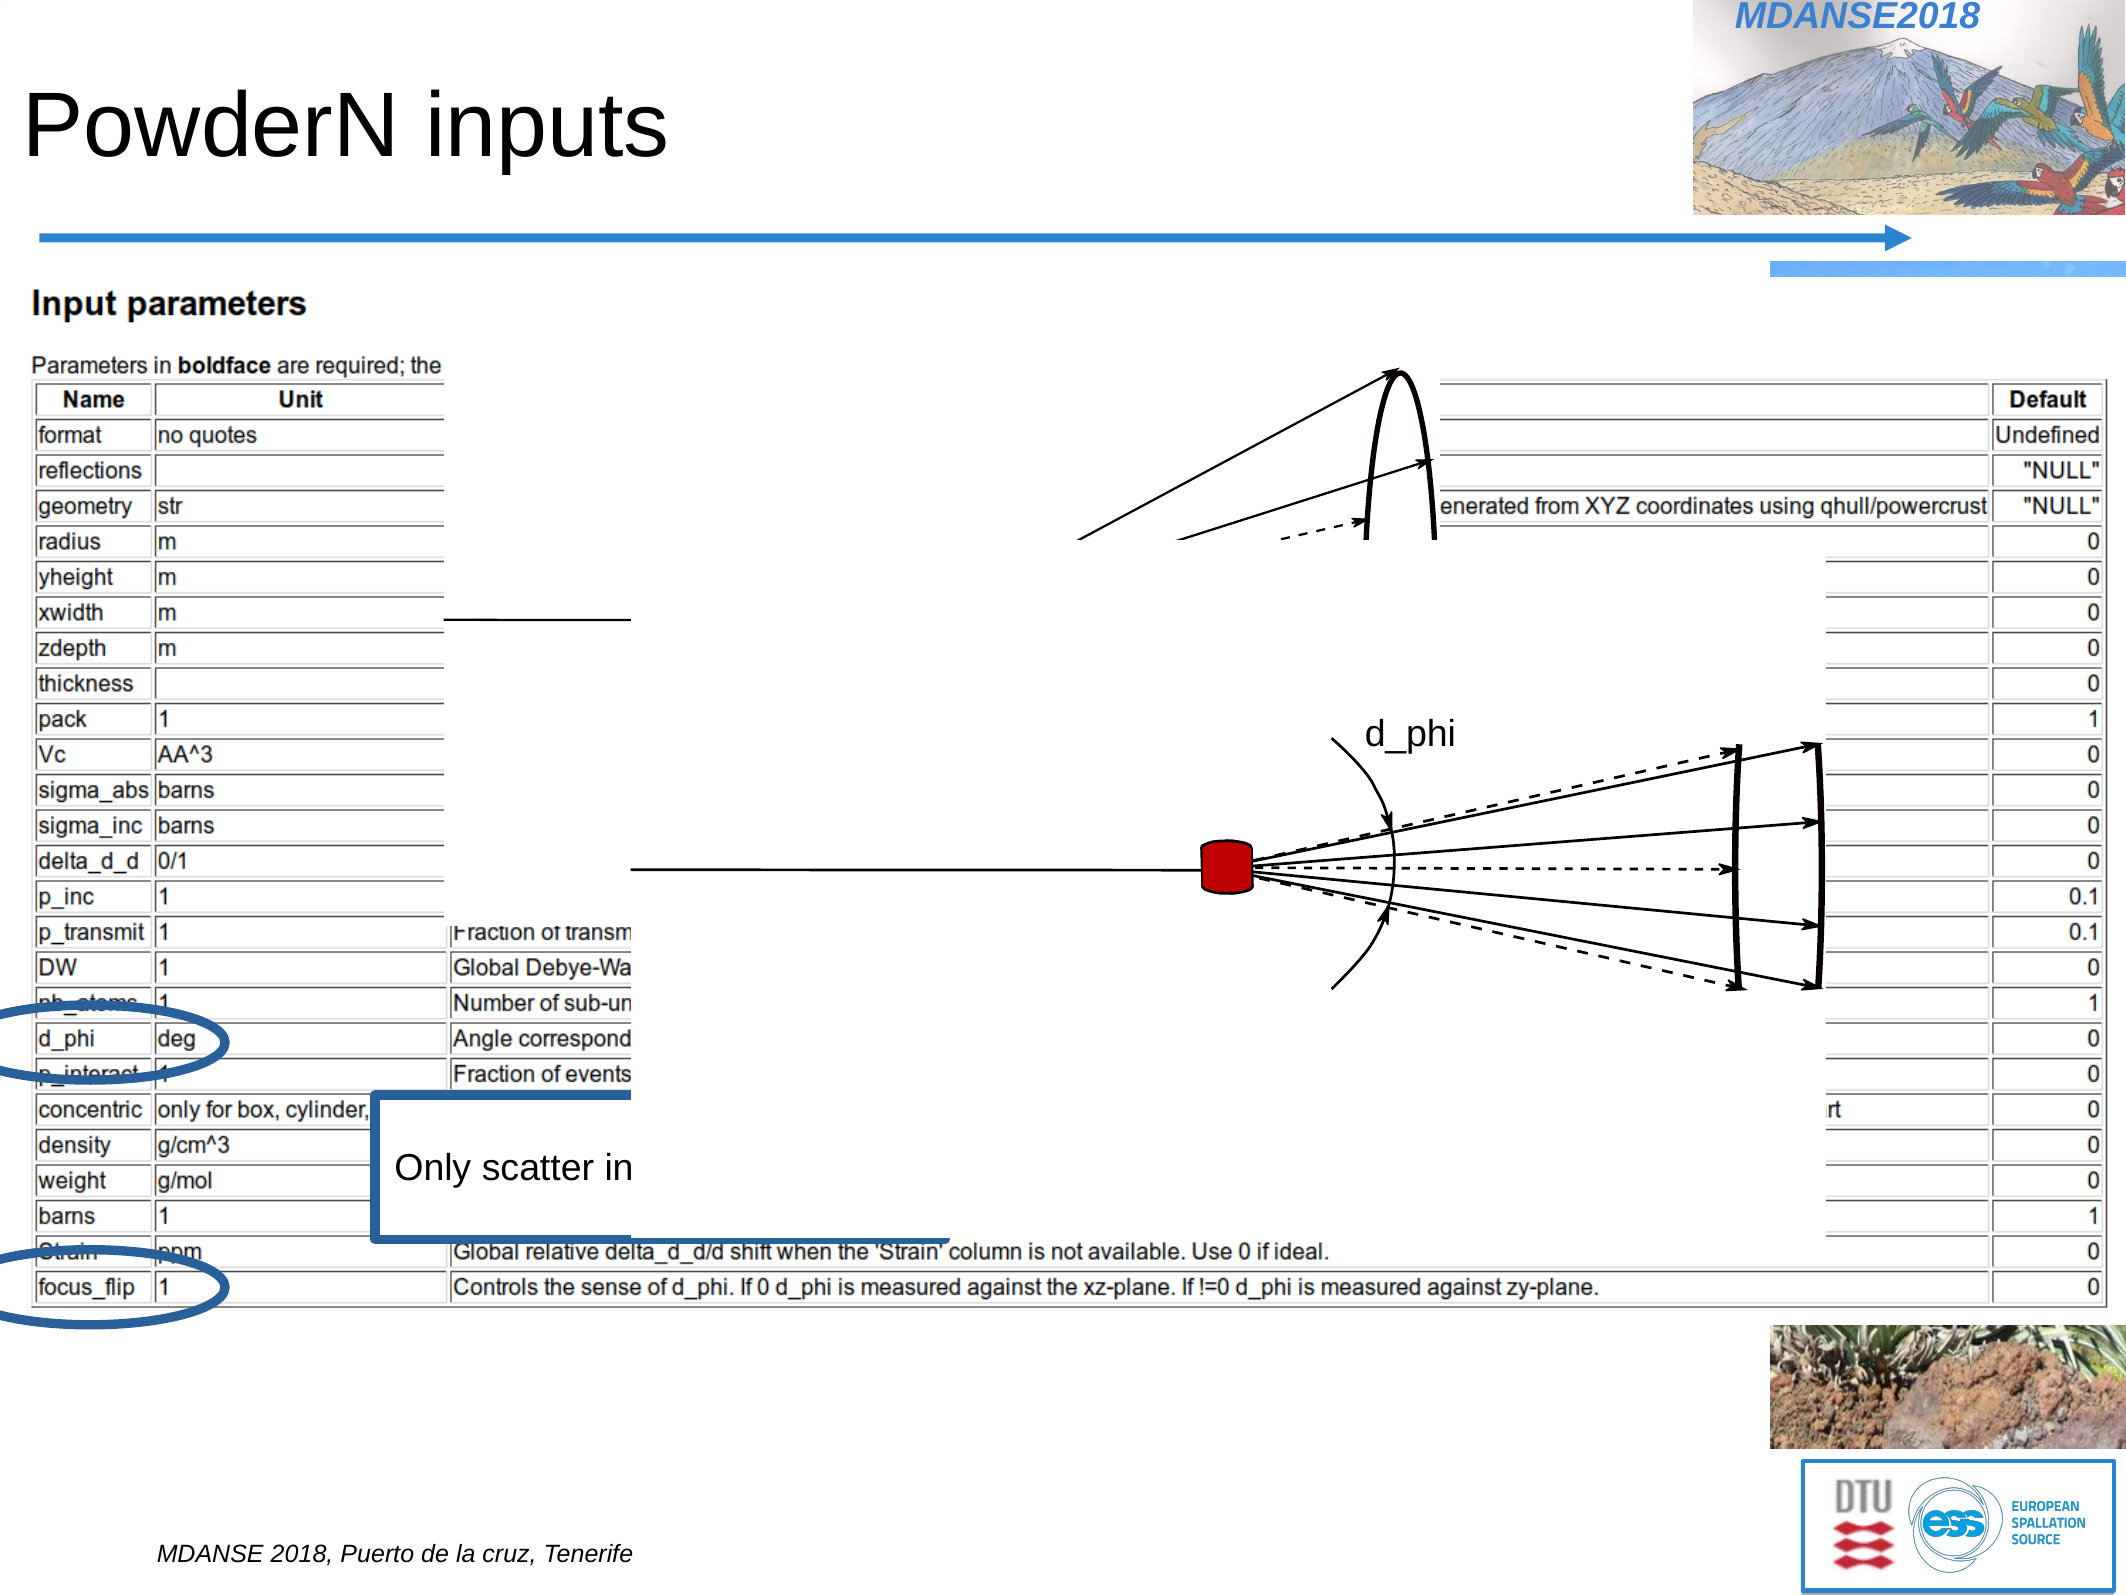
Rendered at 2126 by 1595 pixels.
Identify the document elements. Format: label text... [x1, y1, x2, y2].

picture [6, 1010, 220, 1075]
picture [6, 1255, 220, 1320]
picture [6, 261, 2126, 1449]
picture [1832, 1477, 1897, 1573]
picture [1908, 1477, 2085, 1573]
text_box Only scatter into a part of 4\pi [375, 1095, 946, 1240]
text_box d_phi [1350, 705, 1666, 762]
title PowderN inputs [22, 40, 1938, 209]
picture [1693, 0, 2125, 215]
